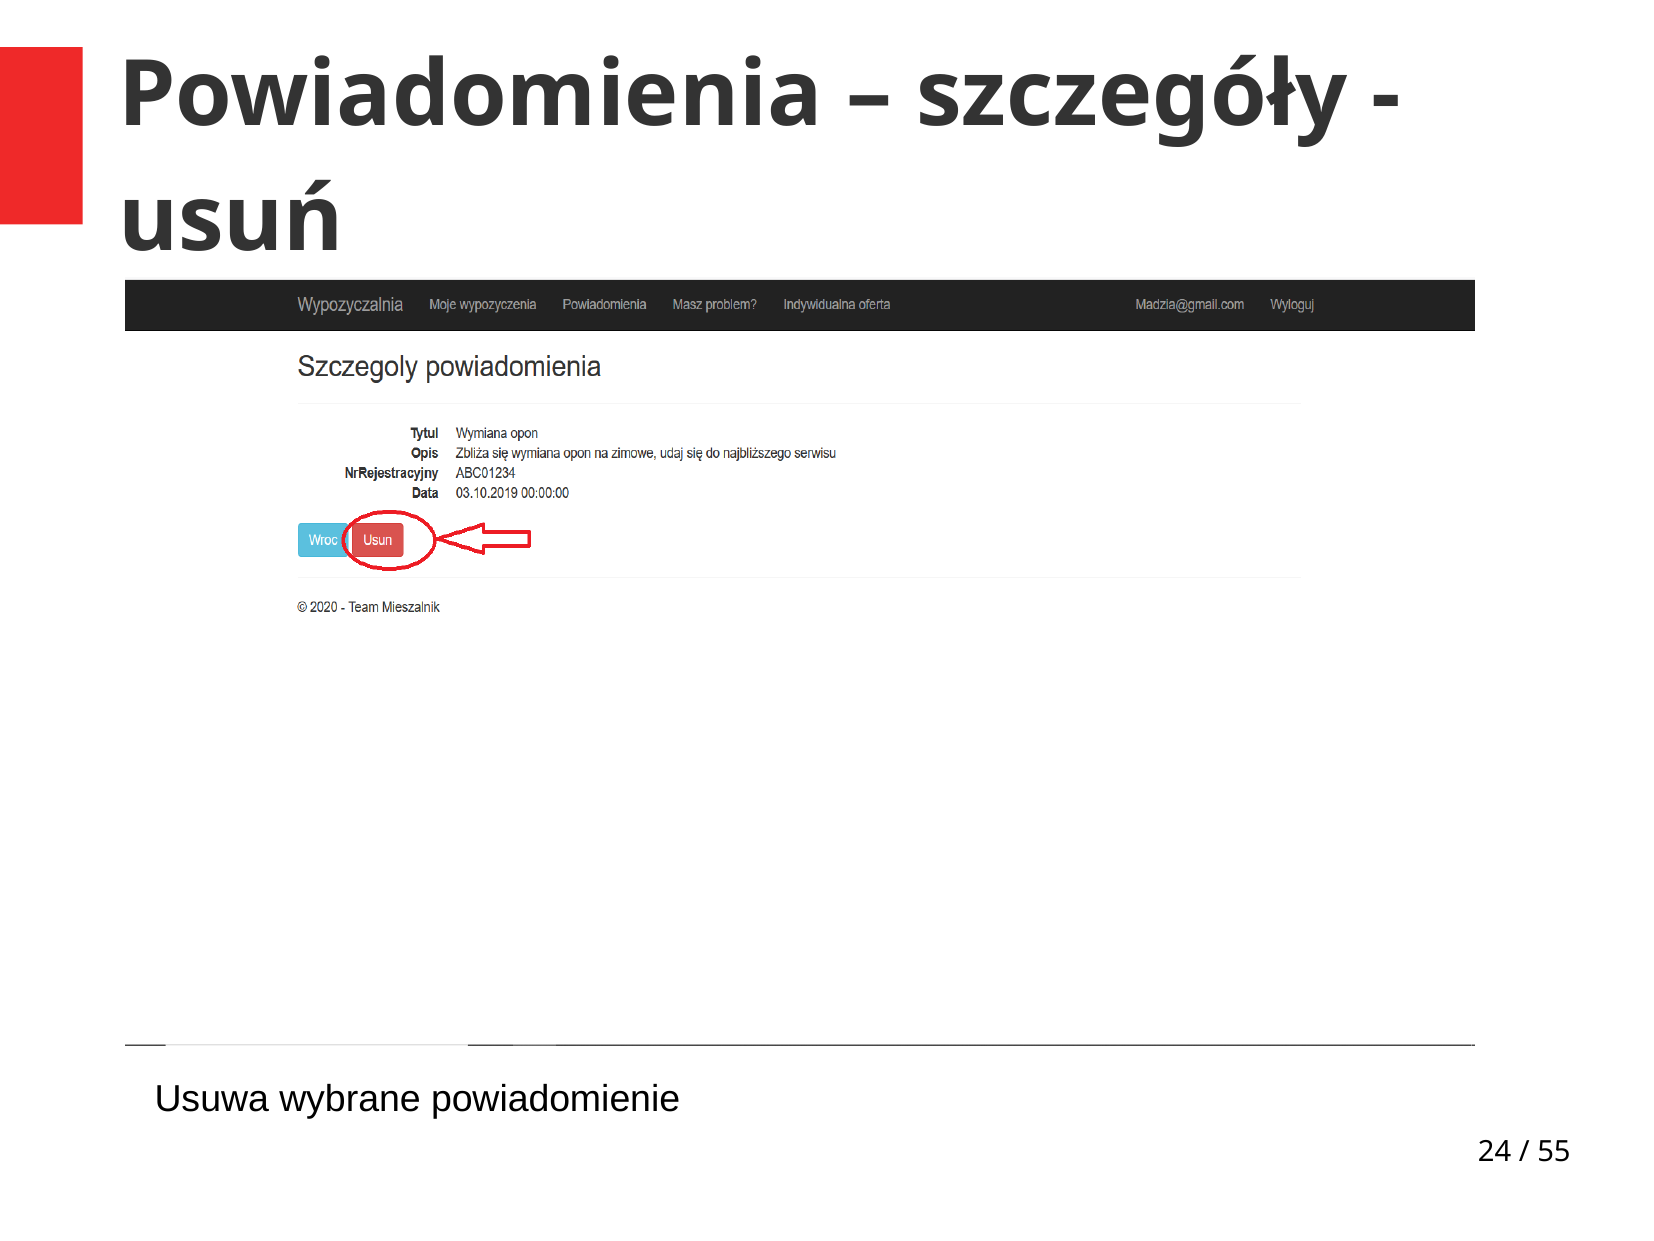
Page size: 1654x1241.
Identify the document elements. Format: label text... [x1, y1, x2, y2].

text_box Usuwa wybrane powiadomienie [139, 1069, 1428, 1127]
picture [125, 277, 1477, 1140]
title Powiadomienia – szczegóły - usuń [118, 28, 1571, 278]
